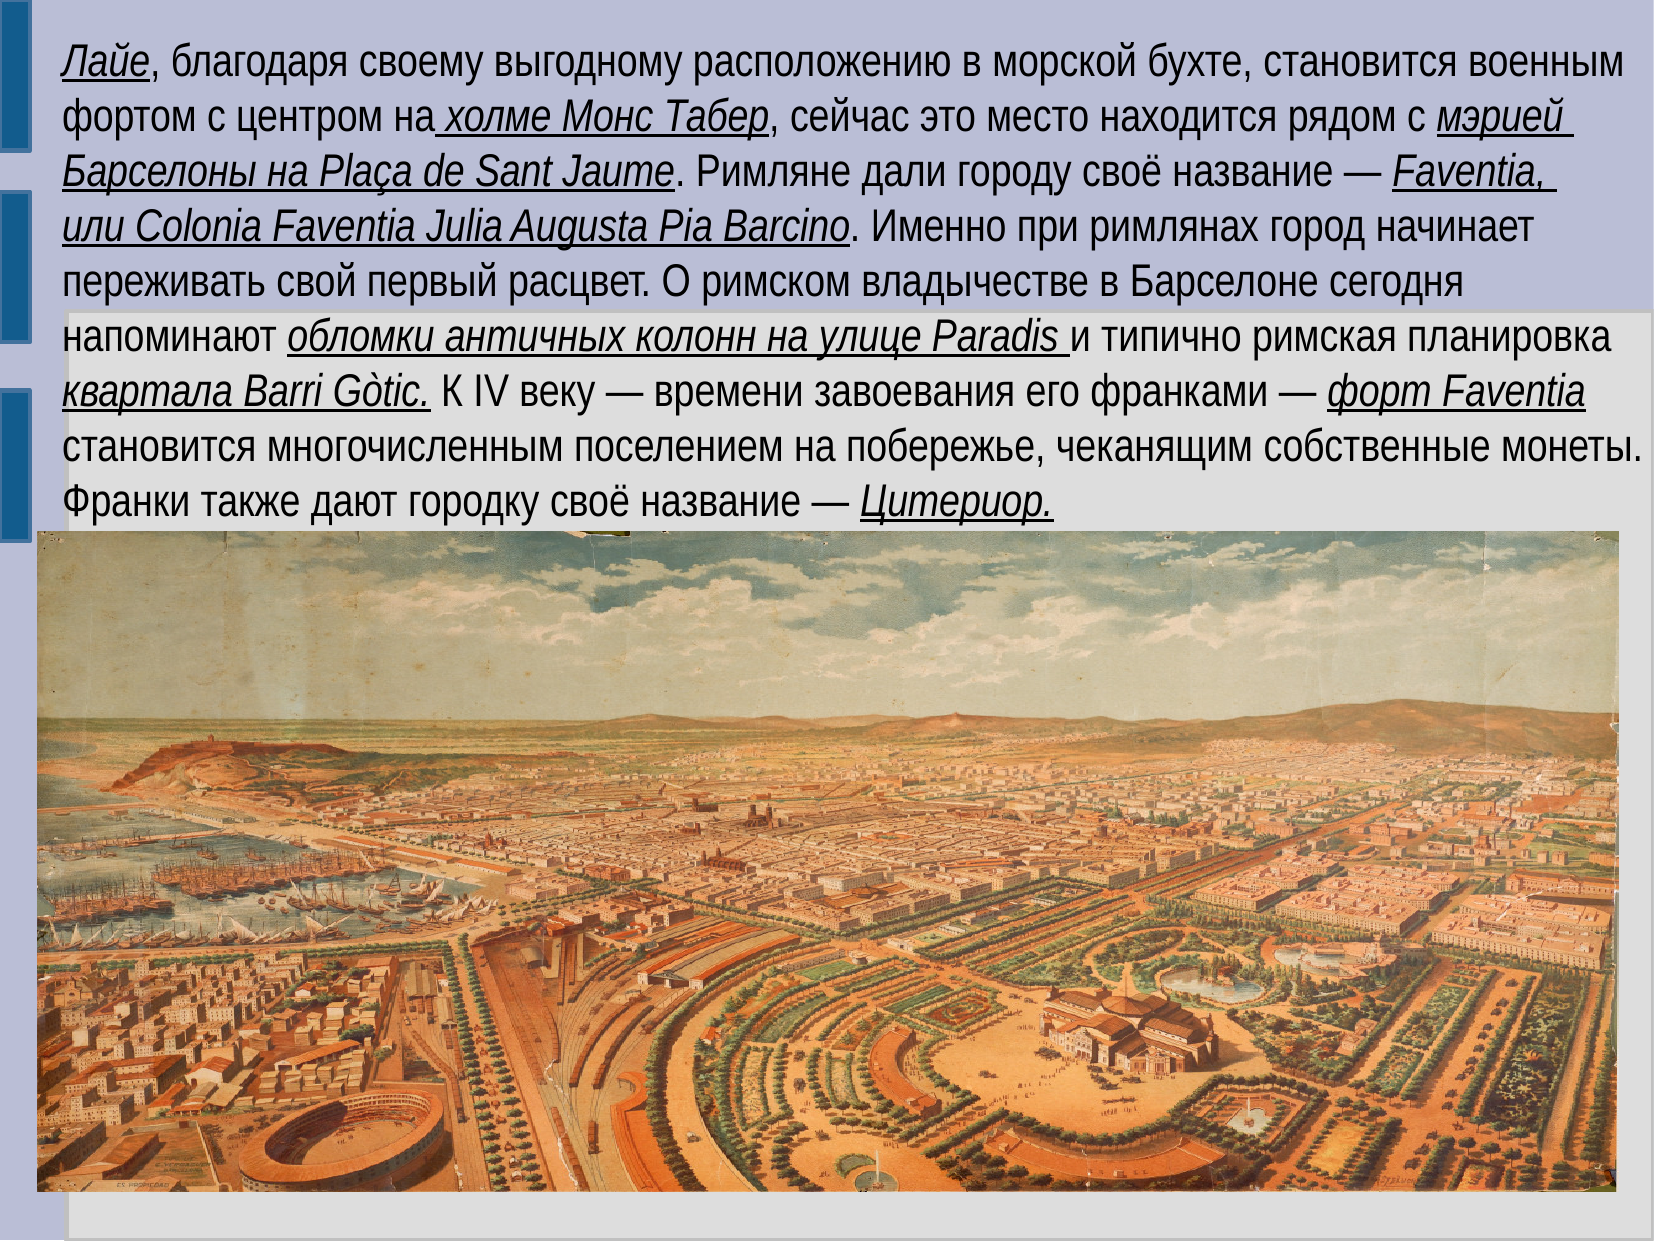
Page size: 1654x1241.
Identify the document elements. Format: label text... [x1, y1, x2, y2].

picture [37, 531, 1619, 1192]
text_box Лайе, благодаря своему выгодному расположению в морской бухте, становится военным фортом с центром на холме Монс Табер, сейчас это место находится рядом с мэрией Барселоны на Plaça de Sant Jaume. Римляне дали городу своё название — Faventia, или Colonia Faventia Julia Augusta Pia Barcino. Именно при римлянах город начинает переживать свой первый расцвет. О римском владычестве в Барселоне сегодня напоминают обломки античных колонн на улице Paradis и типично римская планировка квартала Barri Gòtic. К IV веку — времени завоевания его франками — форт Faventia становится многочисленным поселением на побережье, чеканящим собственные монеты. Франки также дают городку своё название — Цитериор. [47, 23, 1619, 507]
